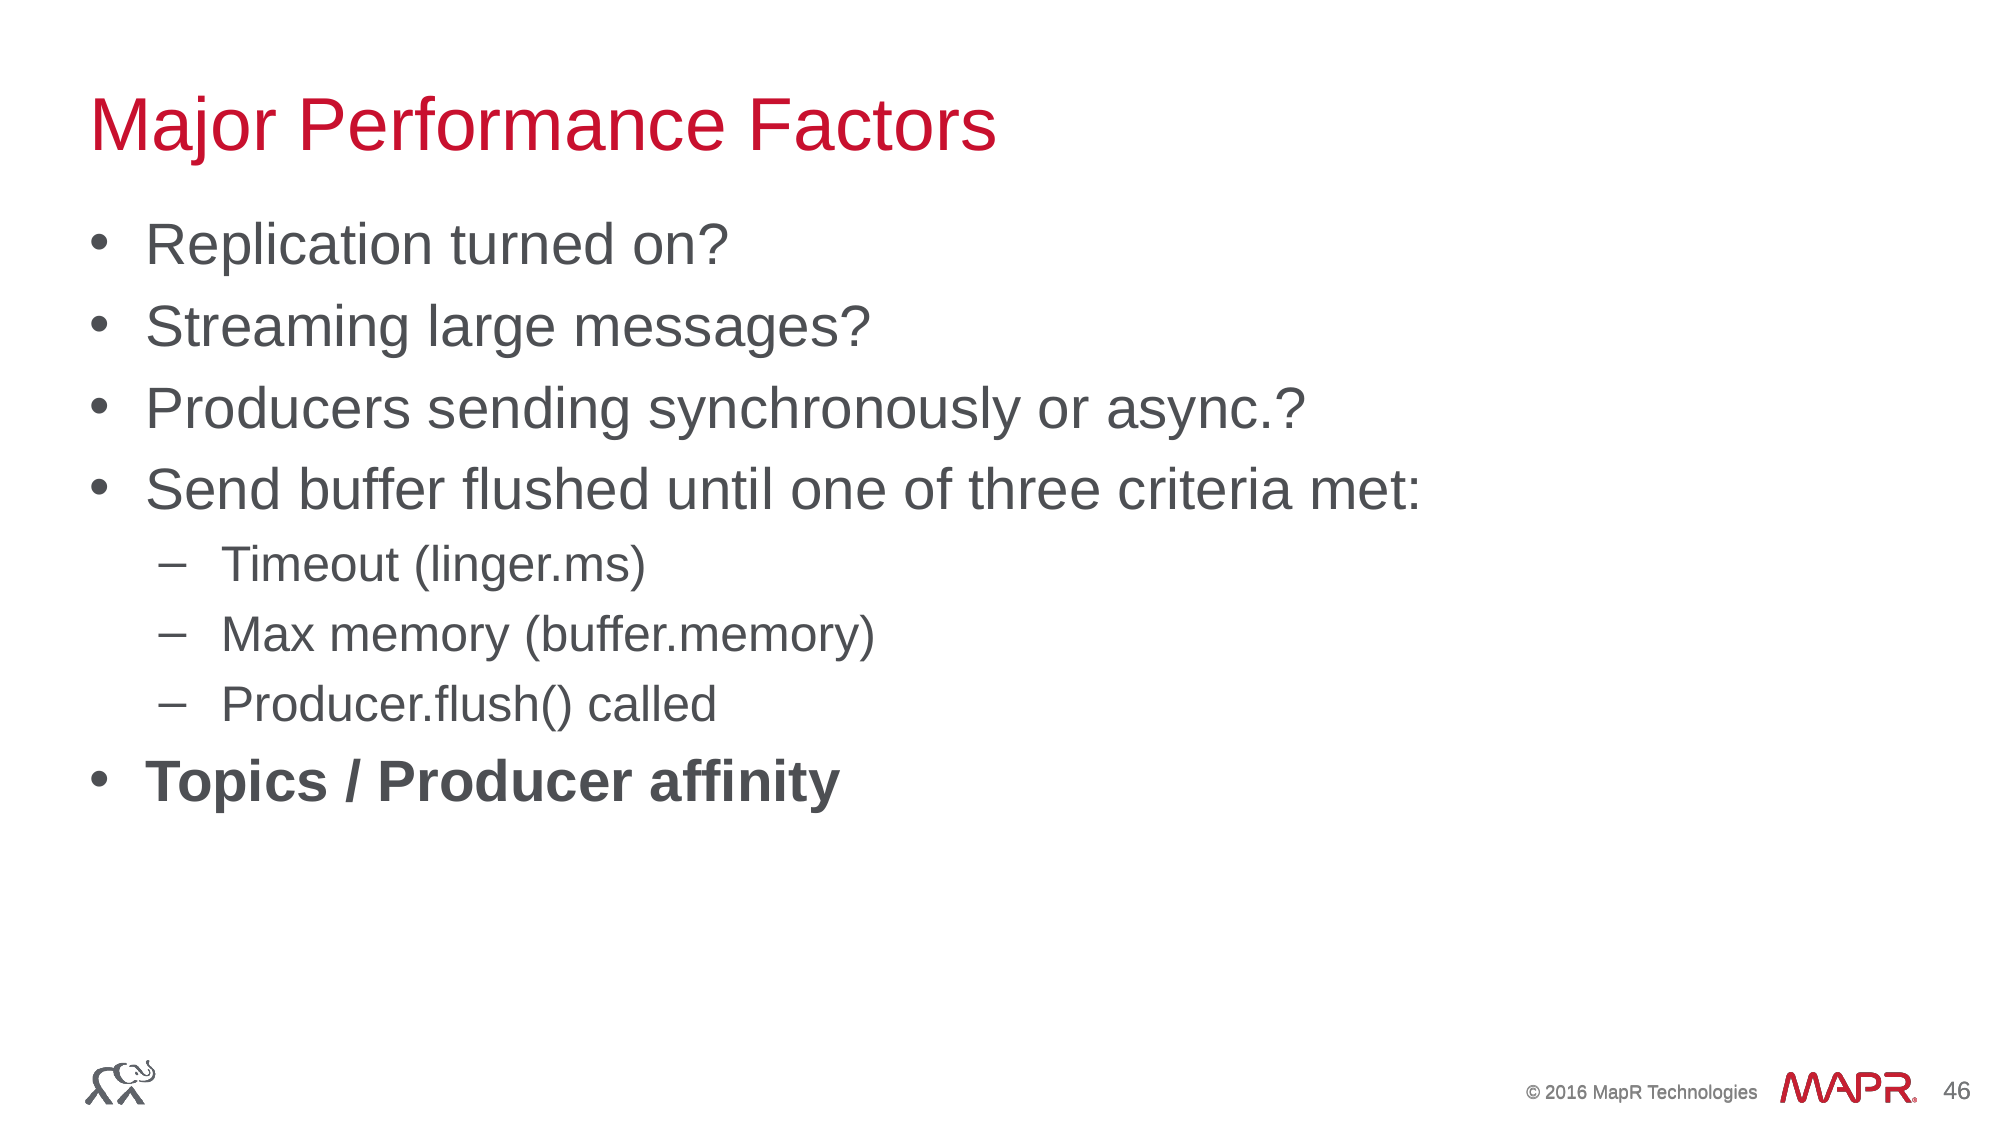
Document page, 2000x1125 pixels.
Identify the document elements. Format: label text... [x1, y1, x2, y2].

picture [75, 1038, 167, 1125]
title Major Performance Factors [69, 45, 1869, 196]
list Replication turned on? Streaming large messages? Producers sending synchronously or async.? Send buffer flushed until one of three criteria met: Timeout (linger.ms) Max memory (buffer.memory) Producer.flush() called Topics / Producer affinity [69, 196, 1869, 1005]
